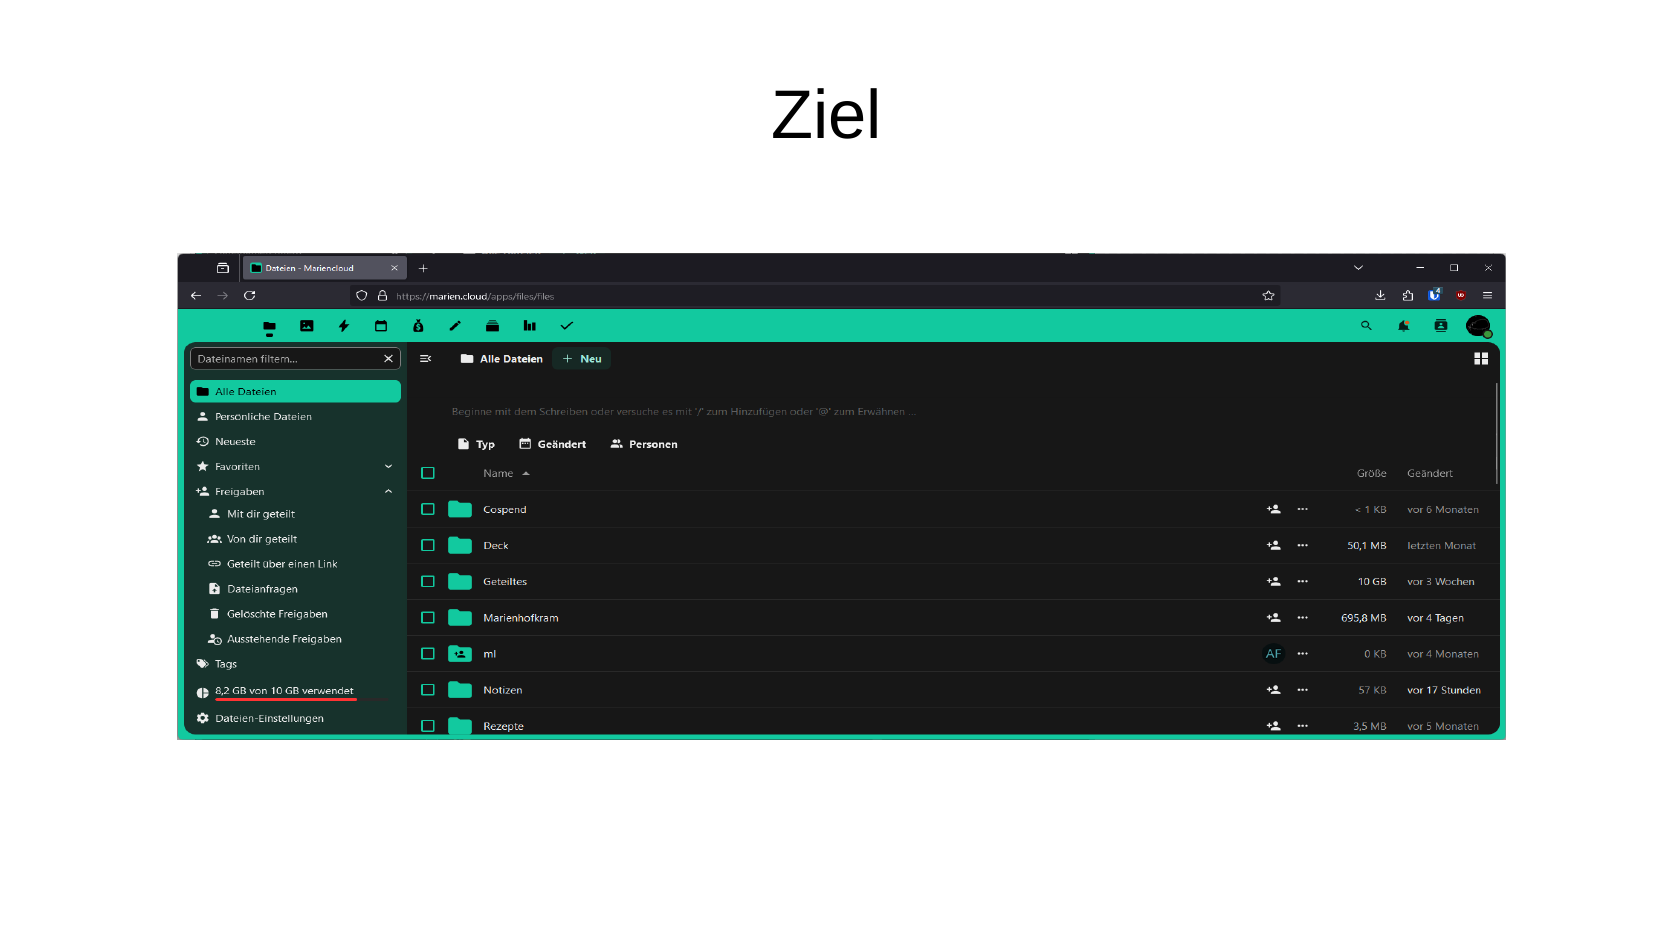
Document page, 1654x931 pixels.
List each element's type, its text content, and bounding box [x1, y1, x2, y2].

title Ziel [82, 37, 1571, 193]
picture [177, 253, 1506, 740]
